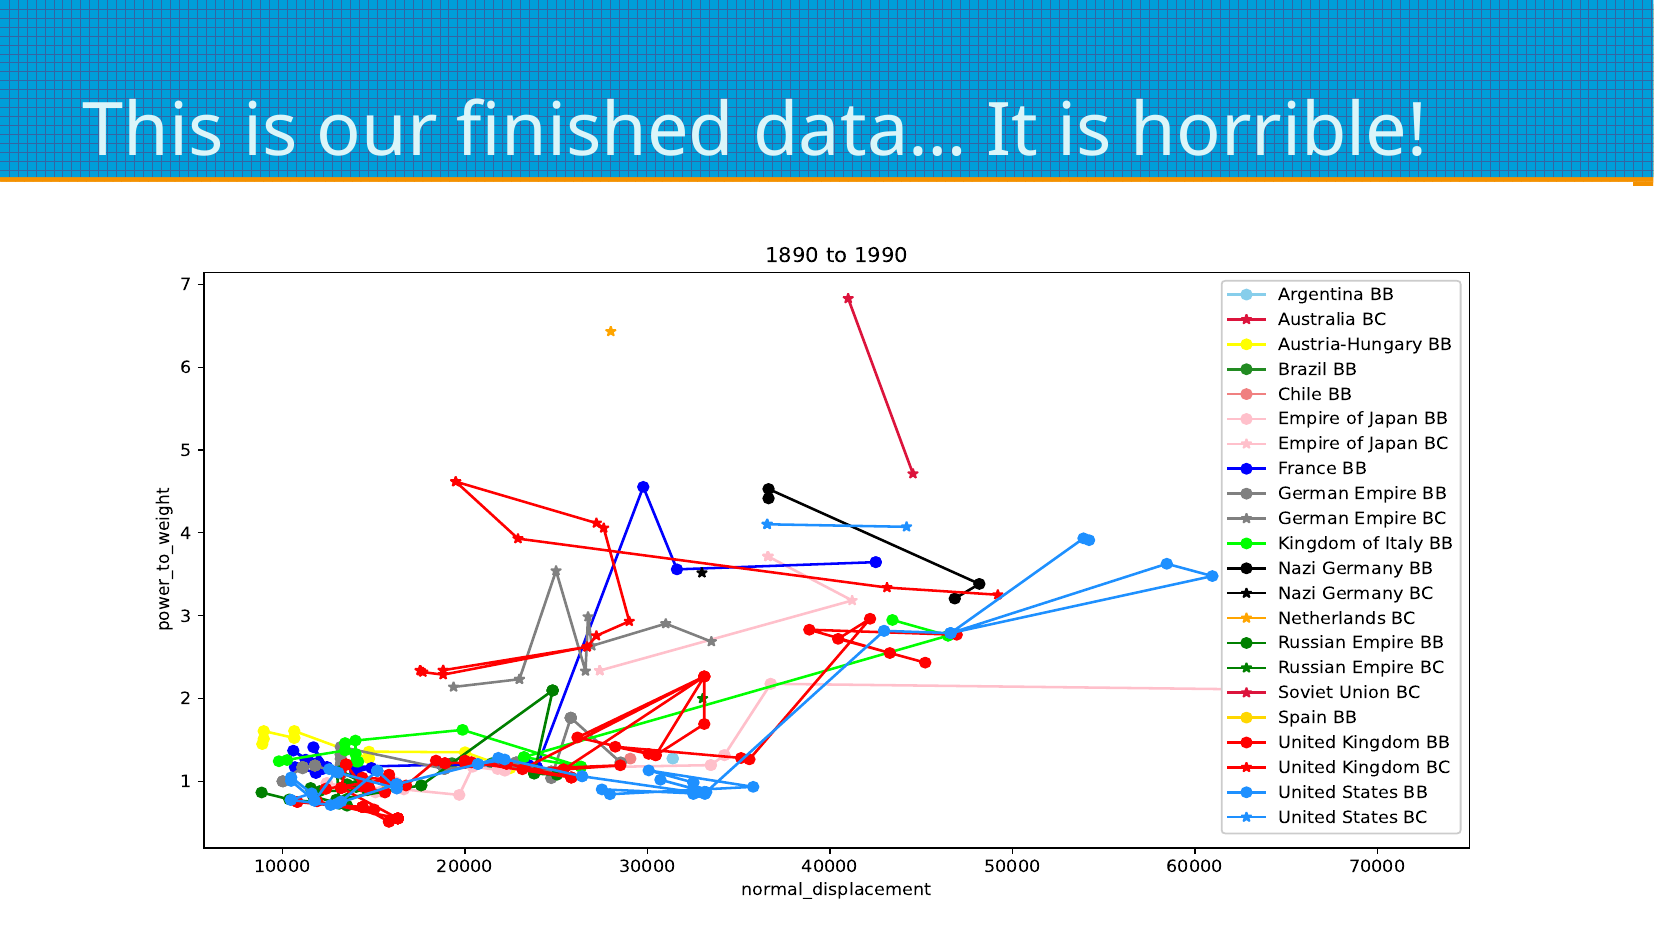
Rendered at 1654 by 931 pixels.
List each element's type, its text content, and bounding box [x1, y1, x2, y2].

picture [0, 182, 1634, 931]
title This is our finished data… It is horrible! [82, 14, 1571, 178]
